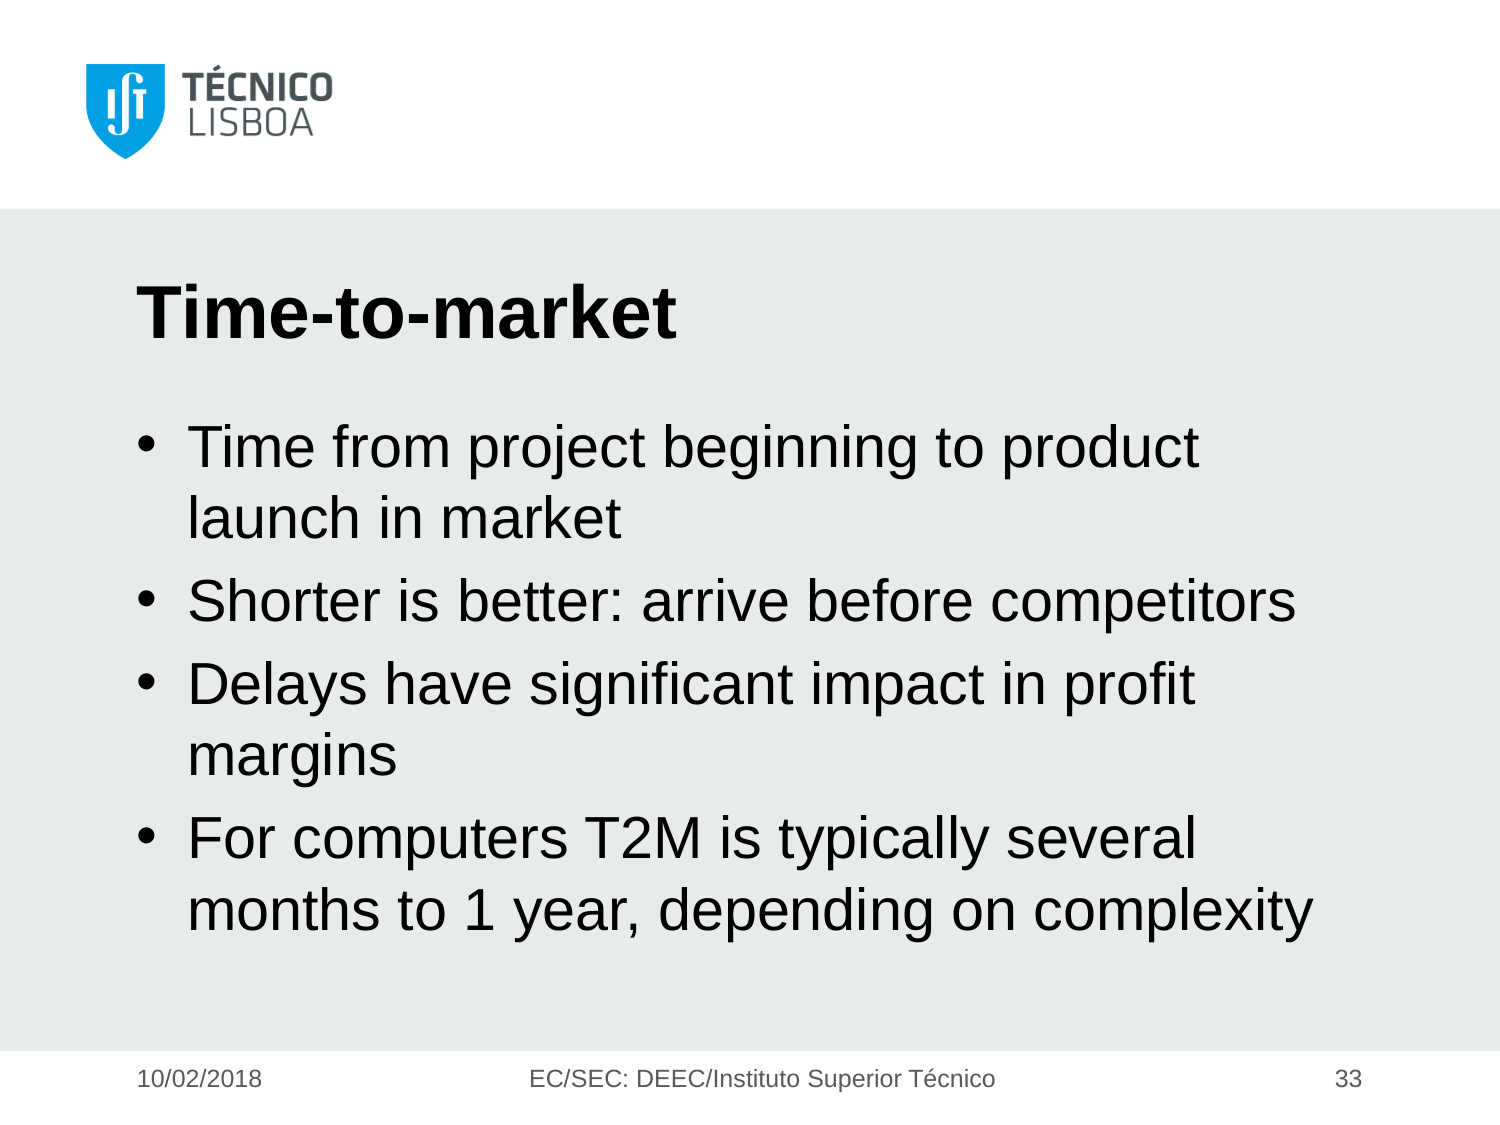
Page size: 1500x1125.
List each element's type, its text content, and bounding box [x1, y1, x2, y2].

footer EC/SEC: DEEC/Instituto Superior Técnico [512, 1052, 1021, 1103]
slide_number <number> [1077, 1052, 1378, 1103]
title Time-to-market [121, 237, 1378, 381]
slide_number 10/02/2018 [121, 1052, 425, 1103]
list Time from project beginning to product launch in market Shorter is better: arrive before competitors Delays have significant impact in profit margins For computers T2M is typically several months to 1 year, depending on complexity [121, 400, 1378, 1005]
picture [0, 0, 1500, 1125]
